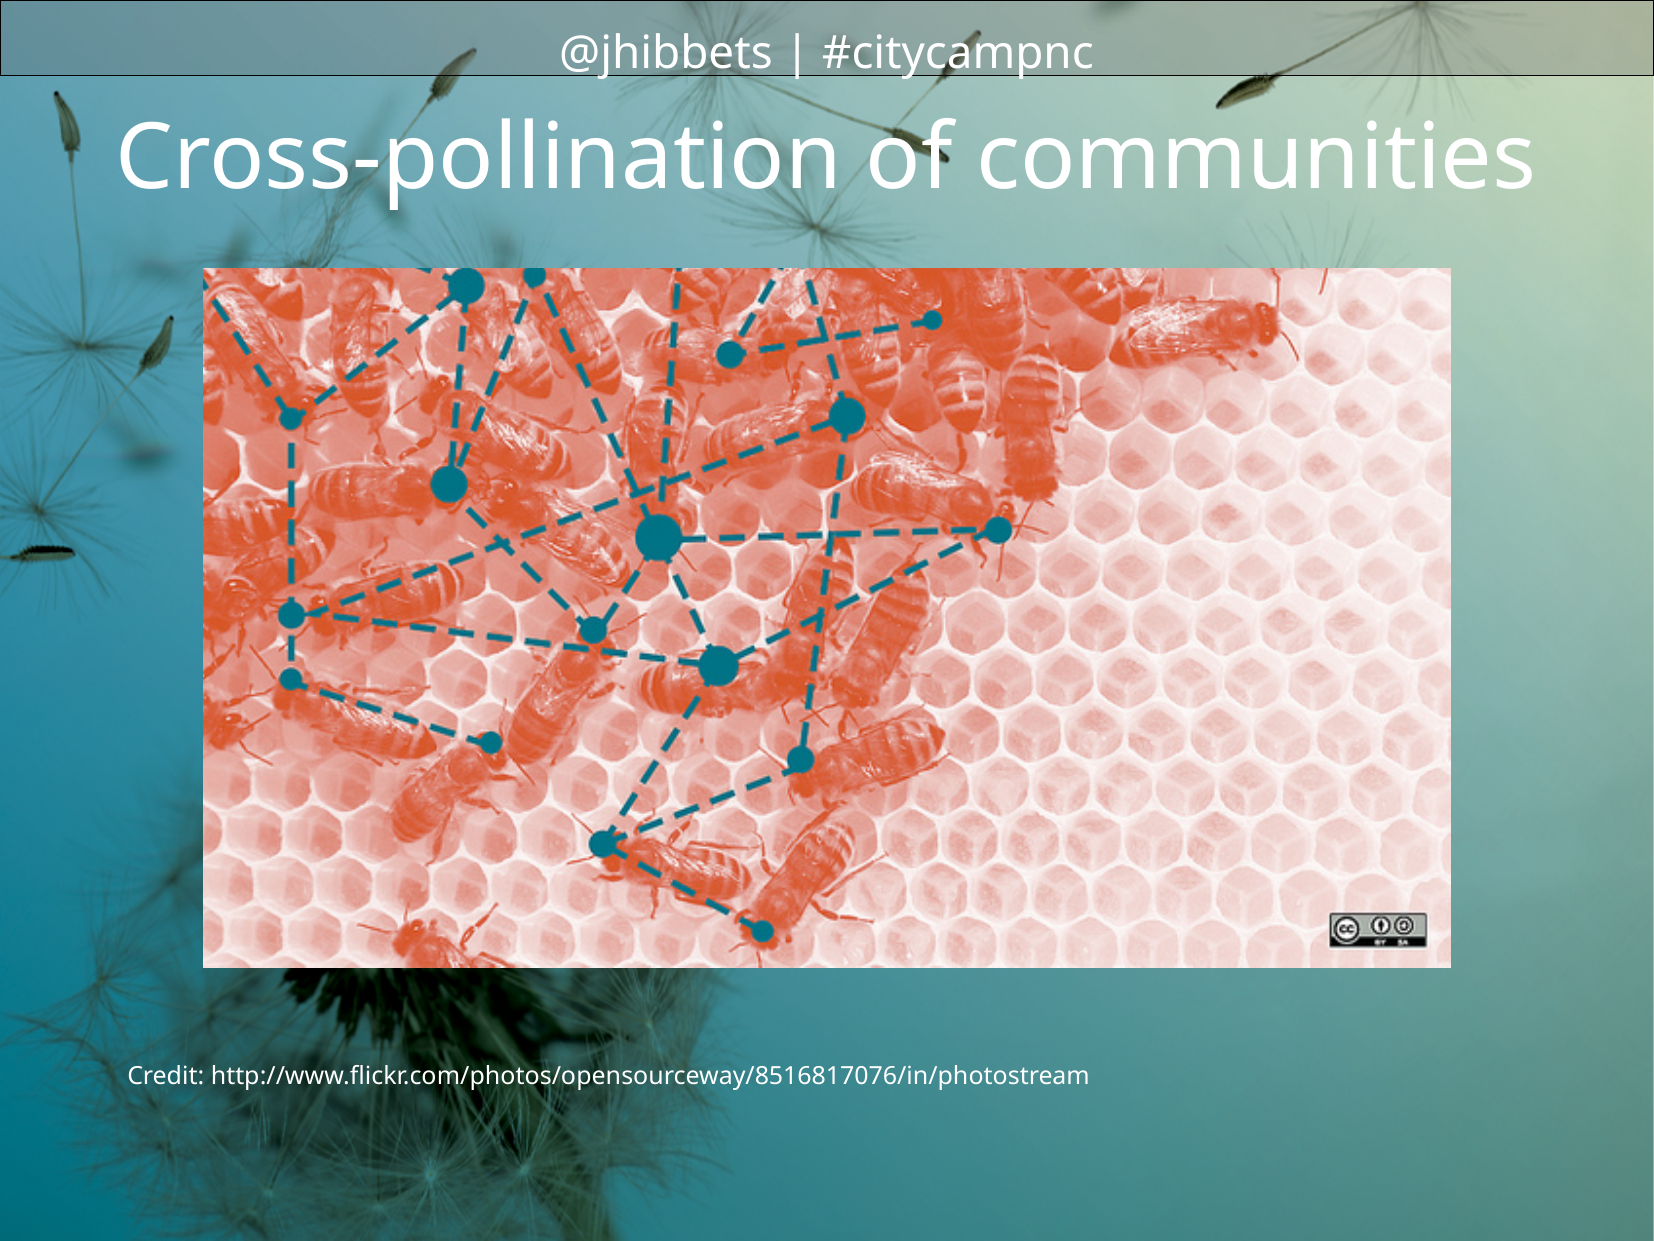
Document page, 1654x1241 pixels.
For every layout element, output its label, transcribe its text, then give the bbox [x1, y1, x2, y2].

text_box Credit: http://www.flickr.com/photos/opensourceway/8516817076/in/photostream [112, 1050, 1106, 1093]
title Cross-pollination of communities [82, 49, 1571, 257]
picture [0, 76, 1654, 1241]
